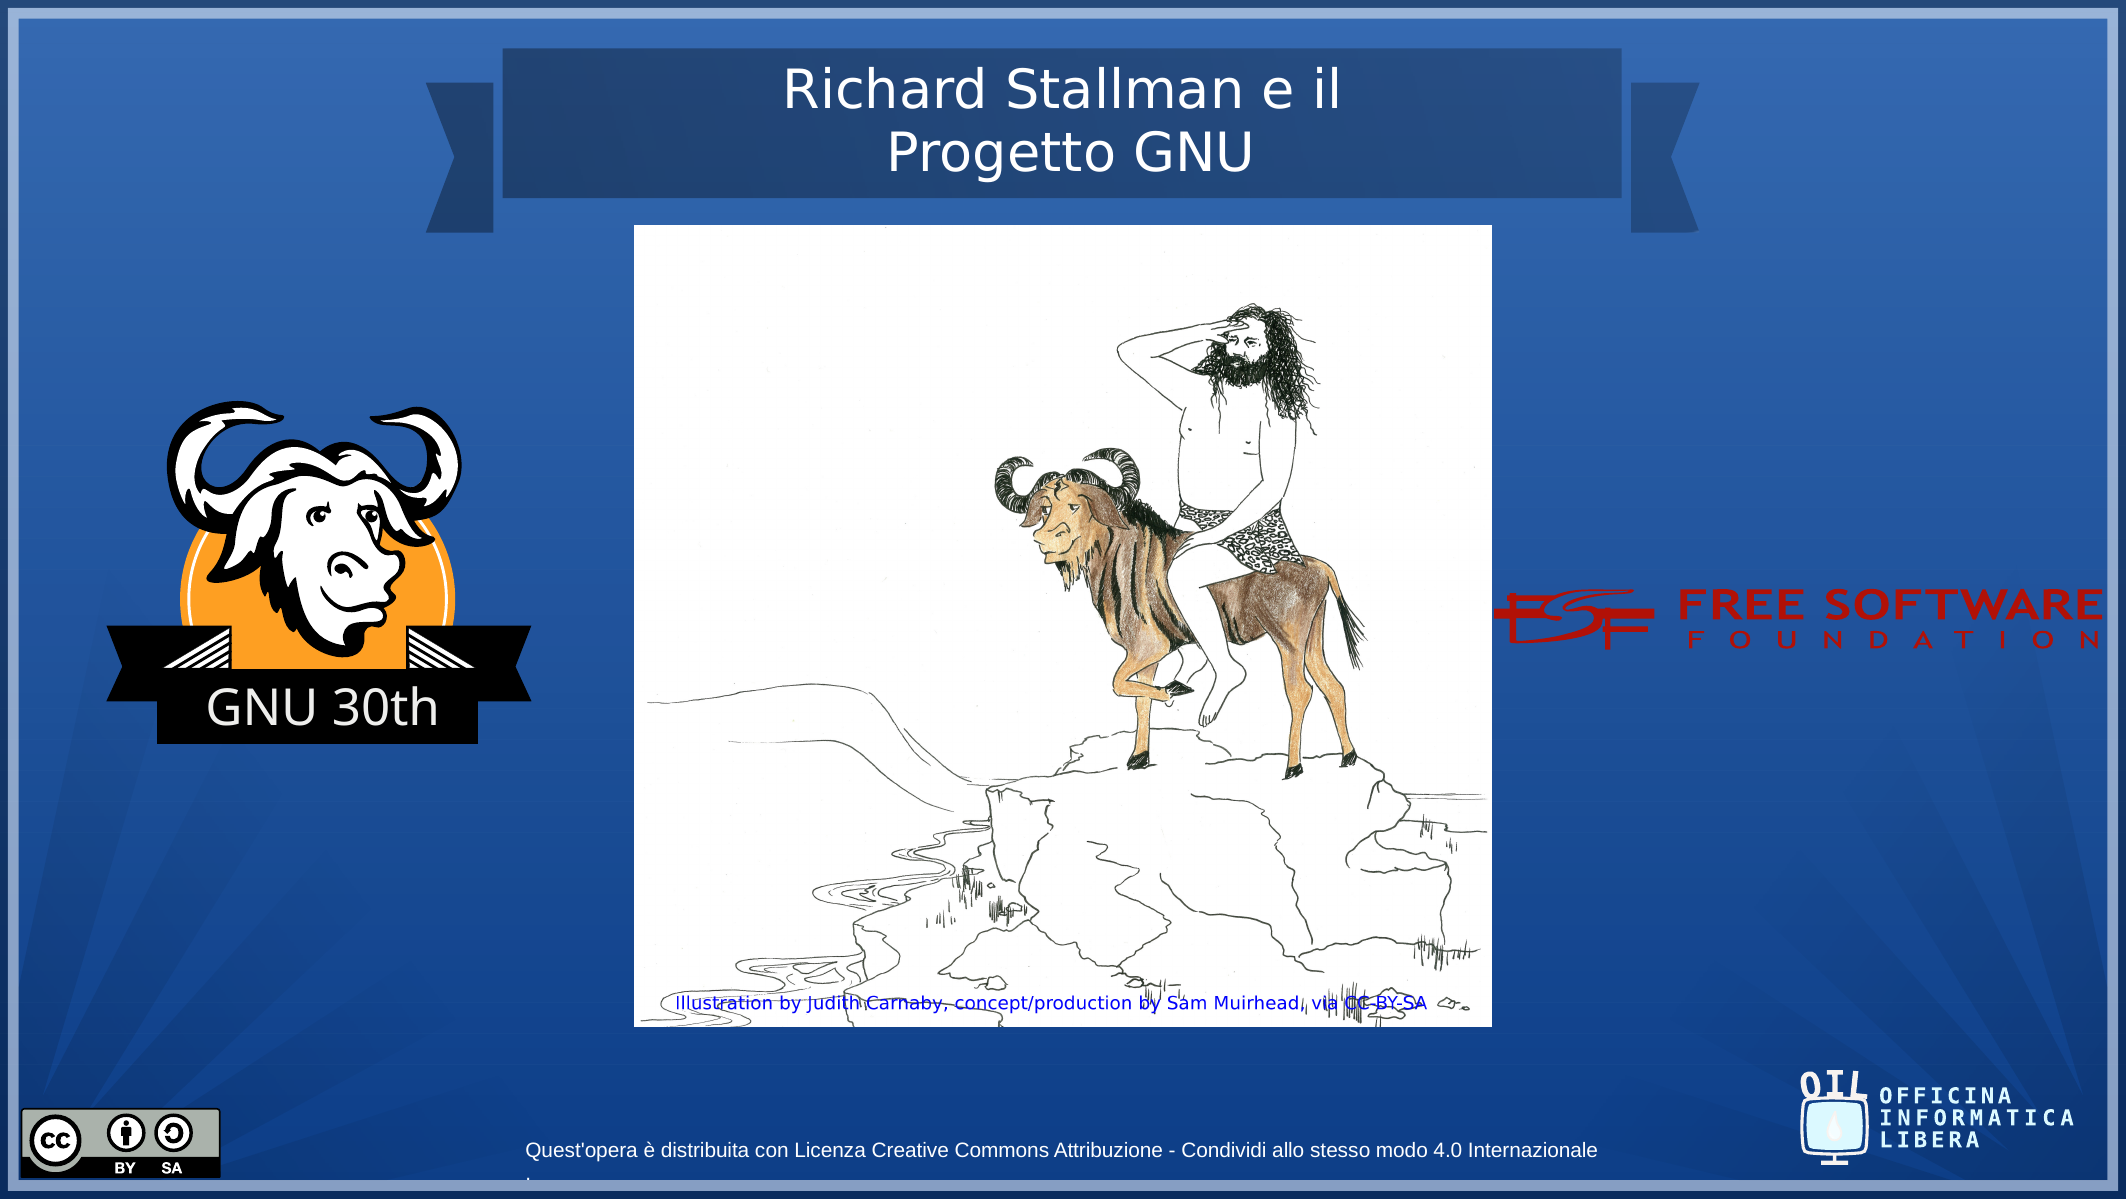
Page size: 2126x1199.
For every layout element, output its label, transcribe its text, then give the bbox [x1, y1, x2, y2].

title Richard Stallman e il Progetto GNU [501, 22, 1625, 222]
picture [1720, 940, 2126, 1199]
subtitle [106, 289, 2020, 1199]
picture [1494, 588, 2103, 650]
picture [106, 400, 532, 745]
picture [20, 1107, 221, 1178]
text_box Quest'opera è distribuita con Licenza Creative Commons Attribuzione - Condividi allo stesso modo 4.0 Internazionale. [510, 1131, 1619, 1193]
picture [634, 225, 1492, 1027]
